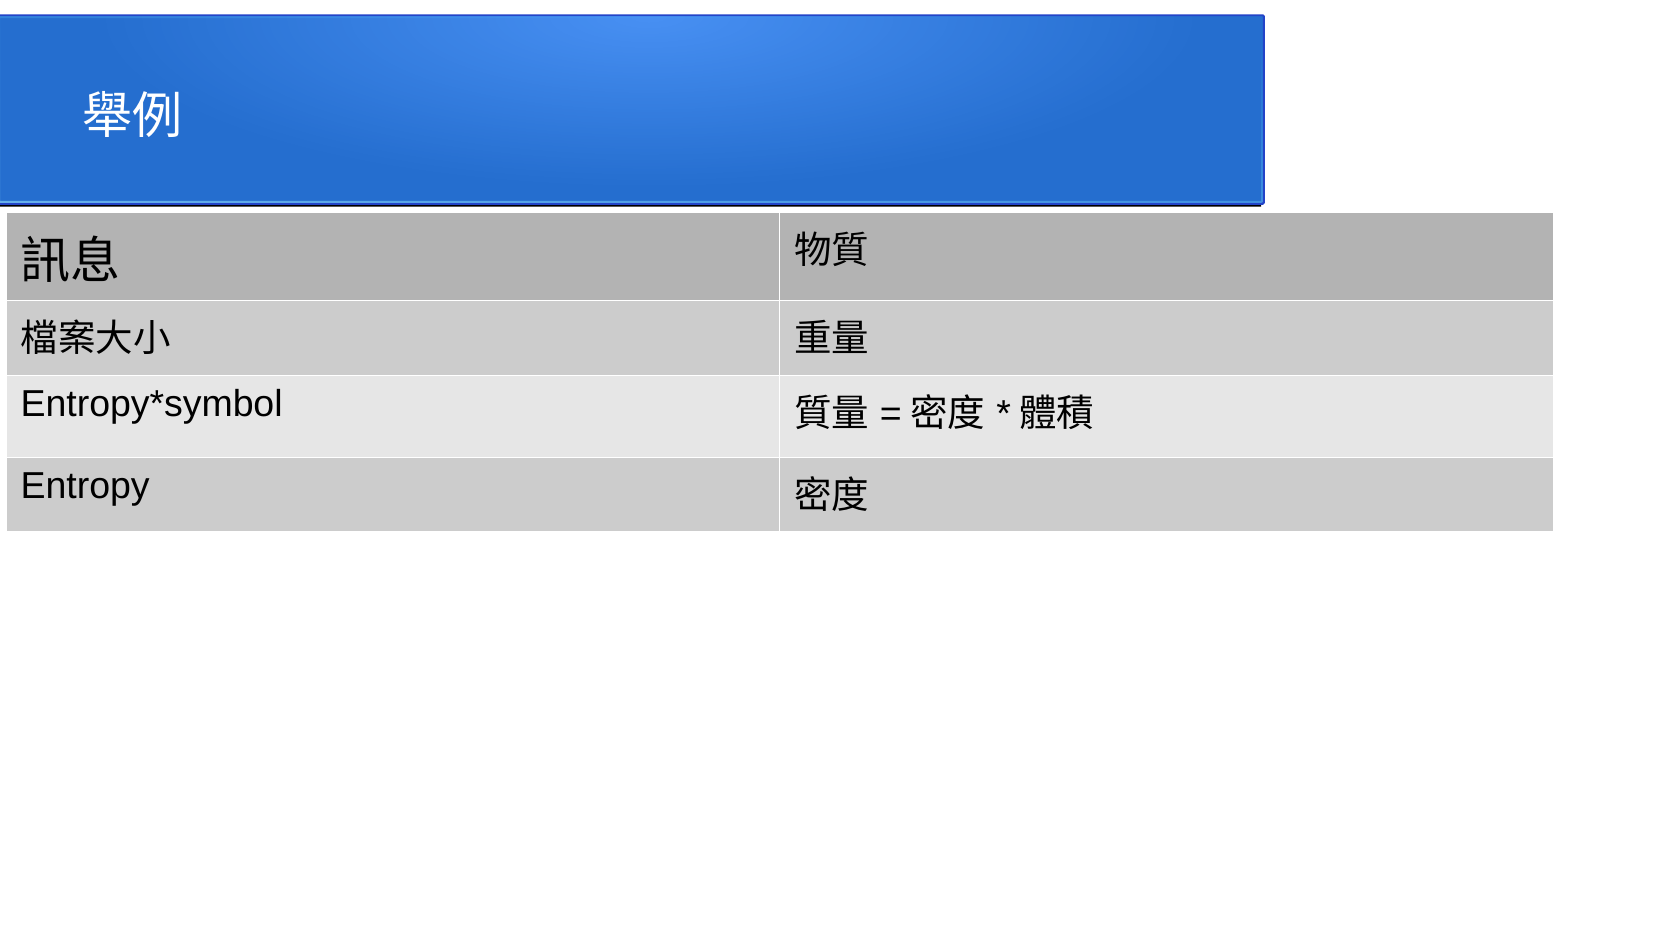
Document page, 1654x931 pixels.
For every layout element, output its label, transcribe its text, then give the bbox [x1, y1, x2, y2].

table_header 物質 [780, 213, 1553, 300]
table_cell 質量=密度*體積 [780, 376, 1553, 457]
table_header 訊息 [7, 213, 779, 300]
table_cell 檔案大小 [7, 301, 779, 375]
table_cell 重量 [780, 301, 1553, 375]
title 舉例 [82, 35, 1235, 189]
table_cell 密度 [780, 458, 1553, 531]
table_cell Entropy [7, 458, 779, 531]
table_cell Entropy*symbol [7, 376, 779, 457]
